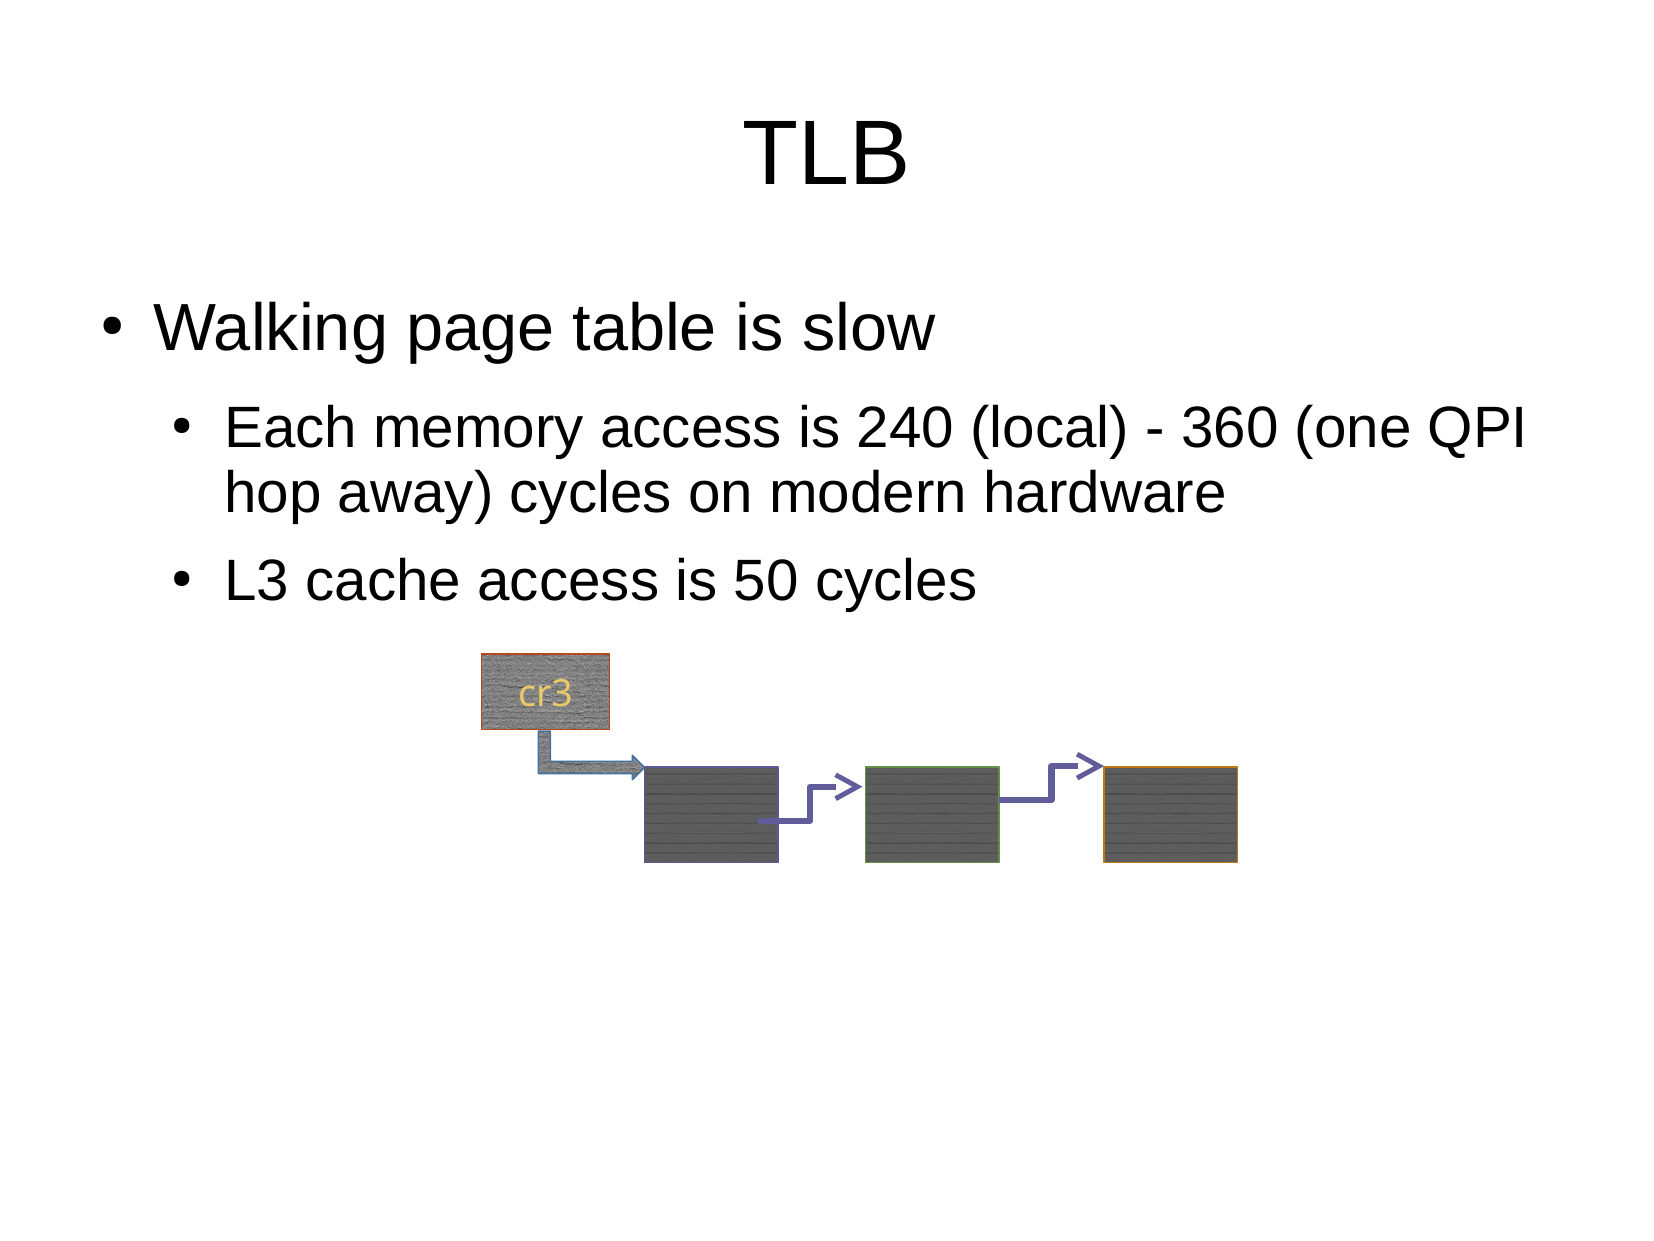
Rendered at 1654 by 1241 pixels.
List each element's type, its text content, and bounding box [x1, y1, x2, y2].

title TLB [82, 49, 1571, 257]
text_box [538, 731, 778, 863]
list Walking page table is slow Each memory access is 240 (local) - 360 (one QPI hop away) cycles on modern hardware L3 cache access is 50 cycles [82, 290, 1571, 1010]
text_box cr3 [481, 654, 610, 730]
text_box [865, 766, 1000, 863]
text_box [1104, 766, 1238, 863]
